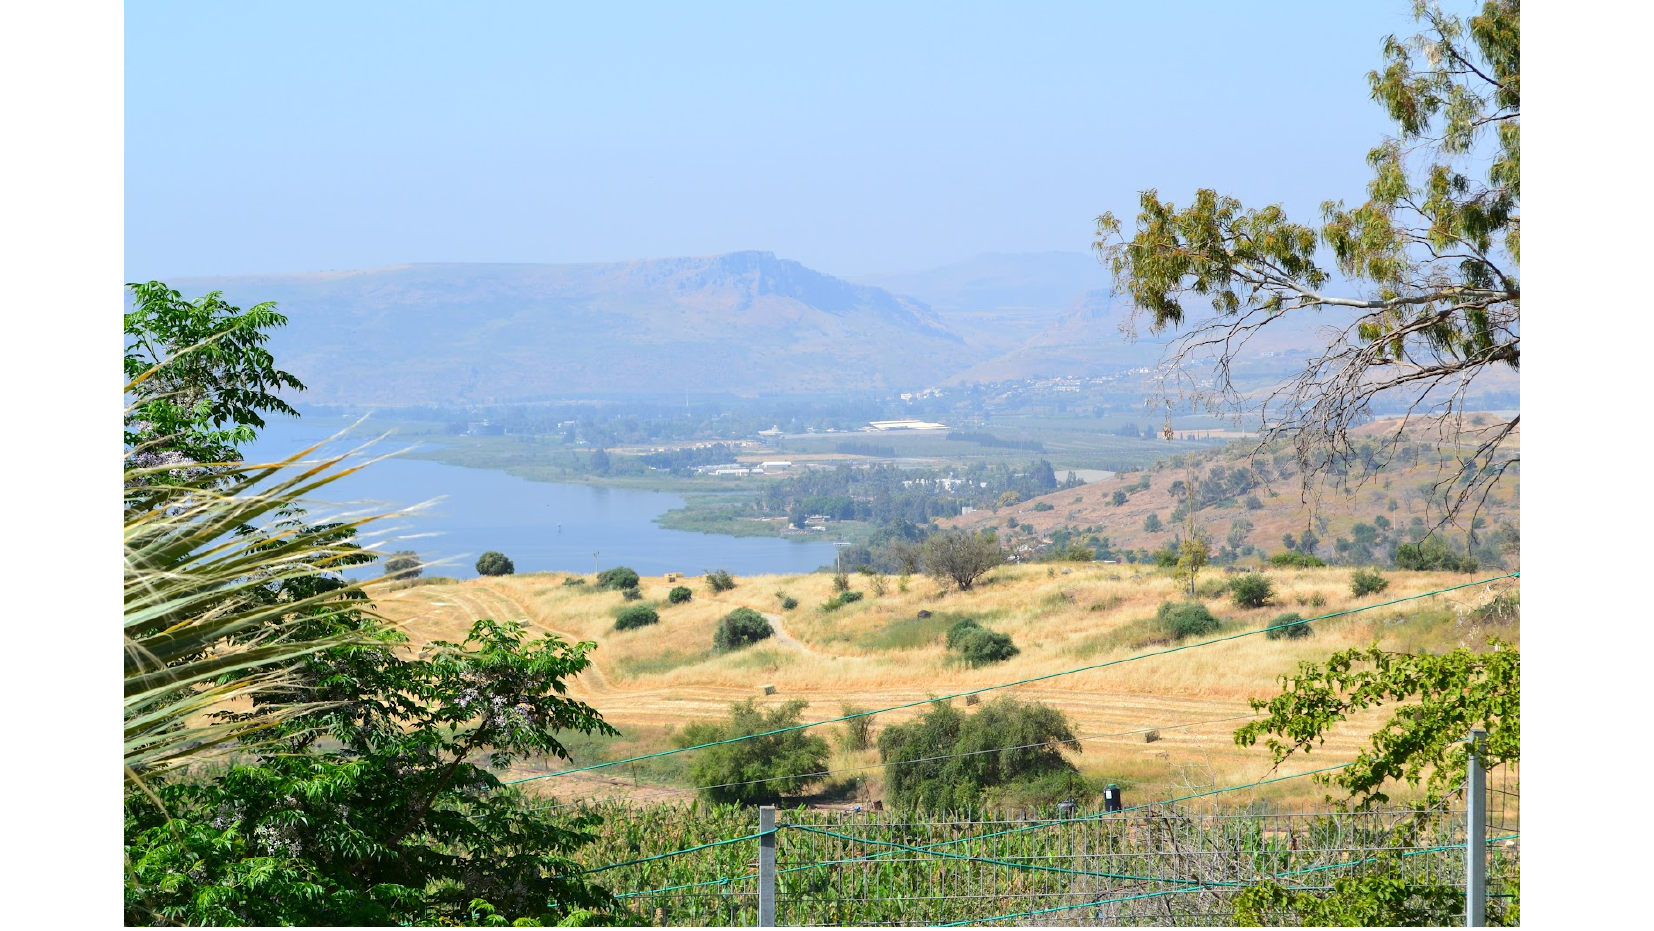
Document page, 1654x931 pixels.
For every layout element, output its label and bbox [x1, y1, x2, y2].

picture [124, 0, 1520, 927]
